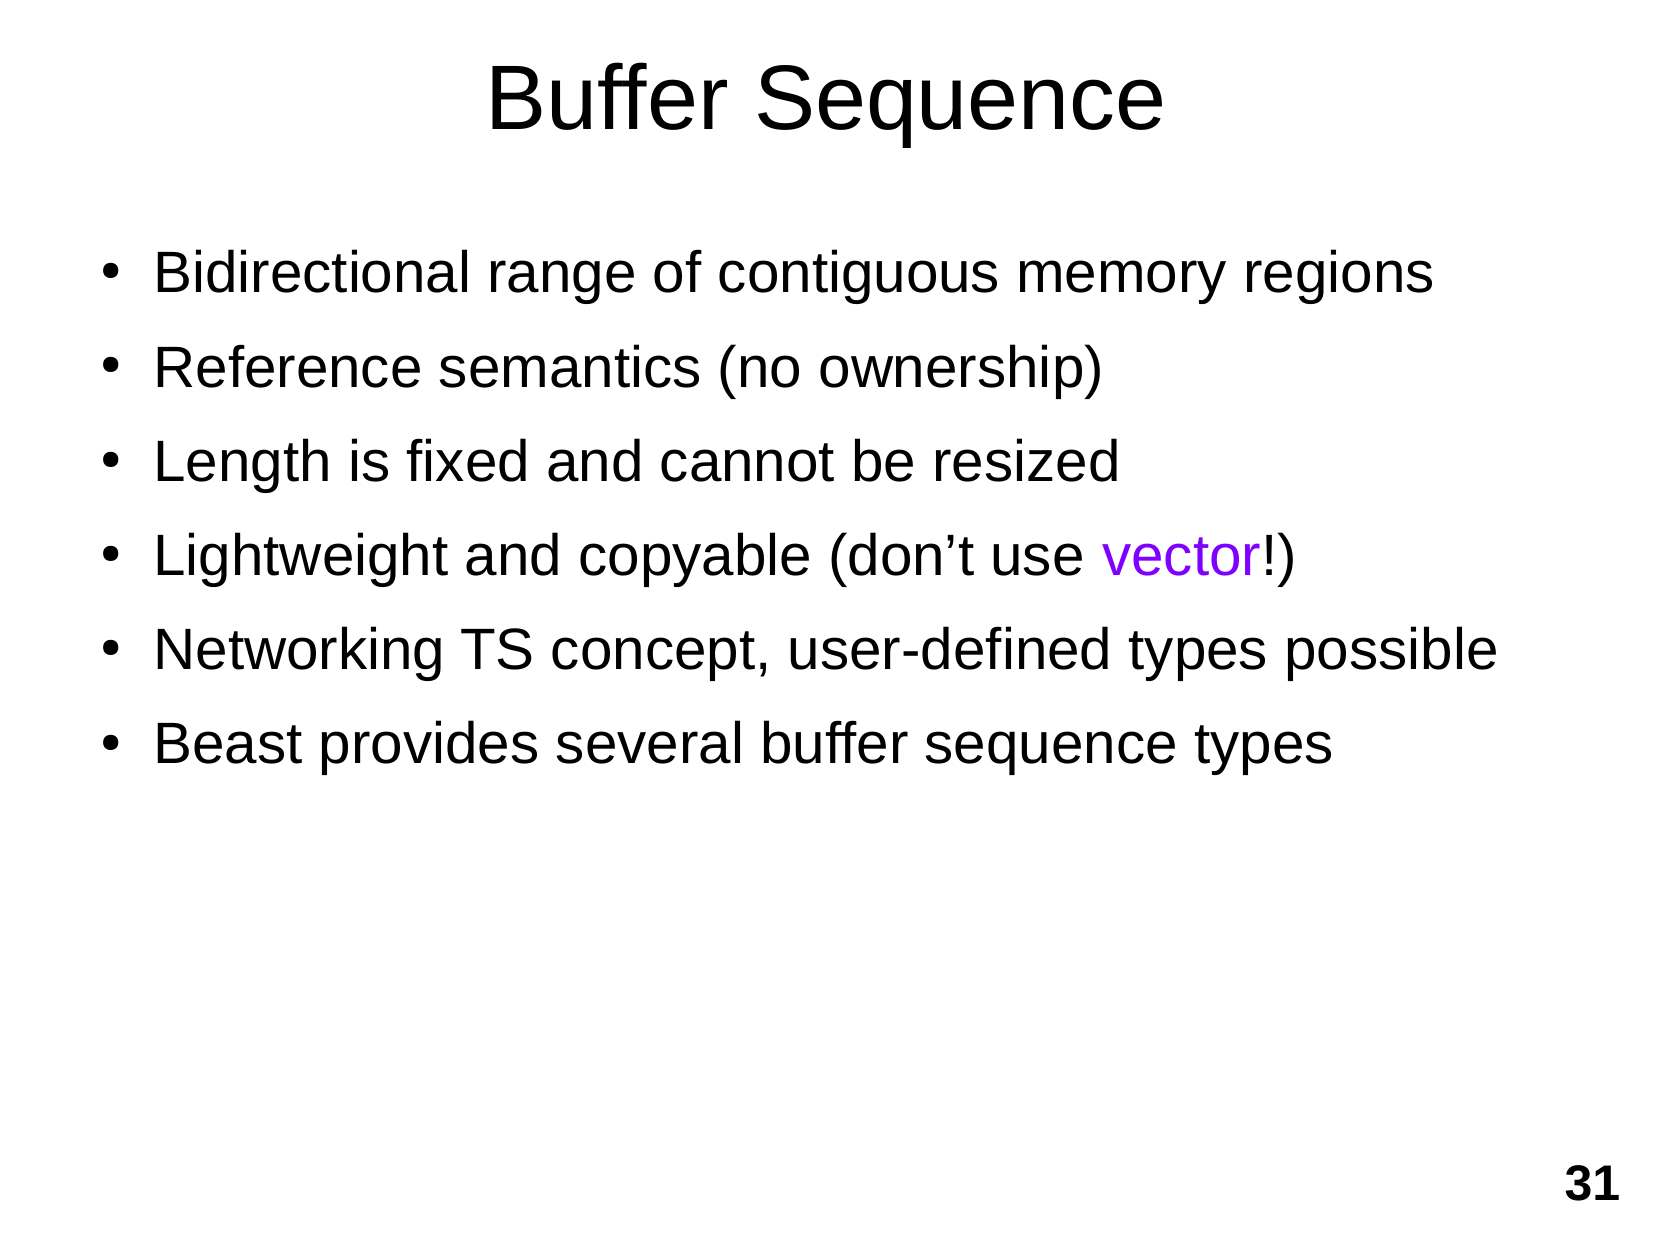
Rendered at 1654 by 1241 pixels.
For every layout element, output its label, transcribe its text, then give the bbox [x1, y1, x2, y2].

list Bidirectional range of contiguous memory regions Reference semantics (no ownership) Length is fixed and cannot be resized Lightweight and copyable (don’t use vector!) Networking TS concept, user-defined types possible Beast provides several buffer sequence types [82, 240, 1571, 781]
title Buffer Sequence [82, 15, 1571, 181]
